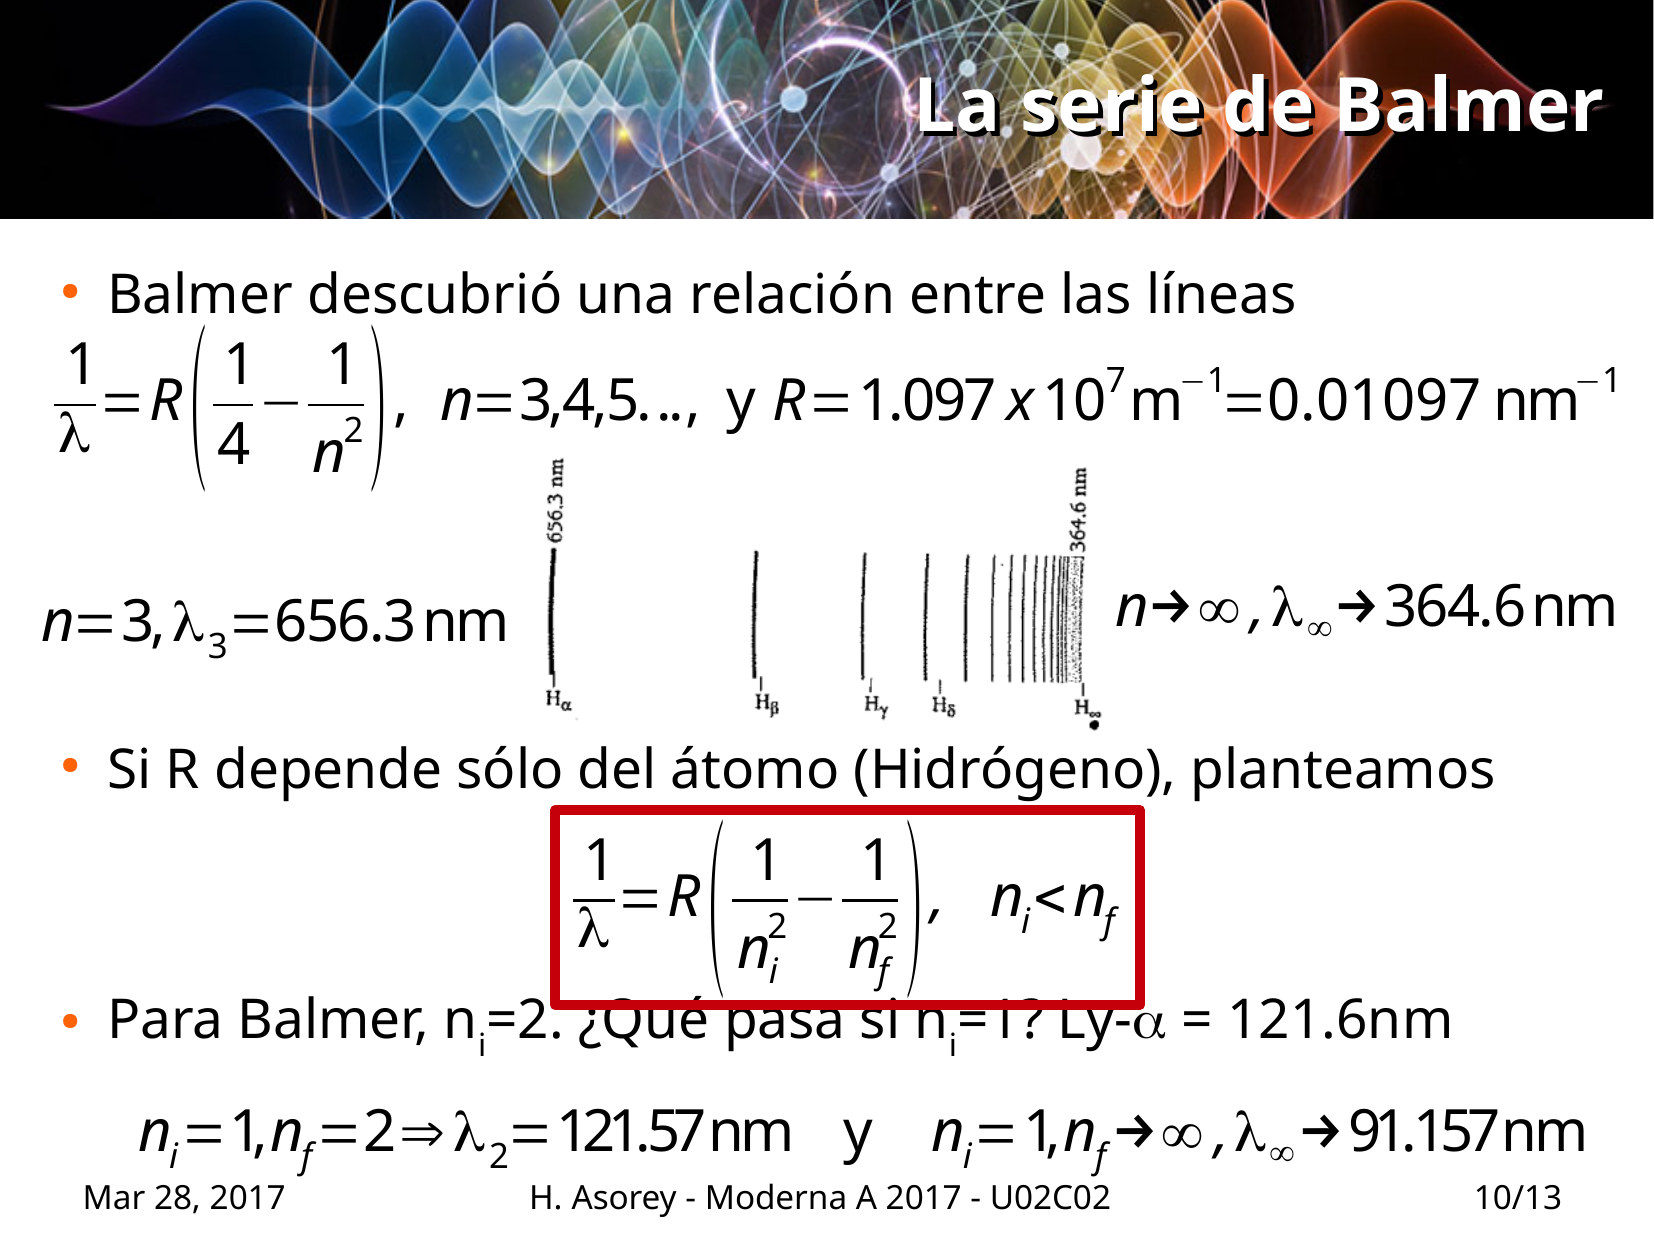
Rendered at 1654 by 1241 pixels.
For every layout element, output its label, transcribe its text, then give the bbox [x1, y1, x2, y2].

list Balmer descubrió una relación entre las líneas Si R depende sólo del átomo (Hidrógeno), planteamos Para Balmer, ni=2. ¿Qué pasa si ni=1? Ly-a = 121.6nm [45, 255, 1606, 320]
title La serie de Balmer [45, 15, 1606, 191]
chart [45, 320, 1621, 496]
chart [130, 1095, 1591, 1177]
chart [563, 816, 1125, 1000]
chart [34, 585, 511, 667]
list Balmer descubrió una relación entre las líneas Si R depende sólo del átomo (Hidrógeno), planteamos Para Balmer, ni=2. ¿Qué pasa si ni=1? Ly-a = 121.6nm [45, 496, 1606, 1156]
chart [1107, 570, 1621, 641]
picture [0, 0, 1654, 219]
